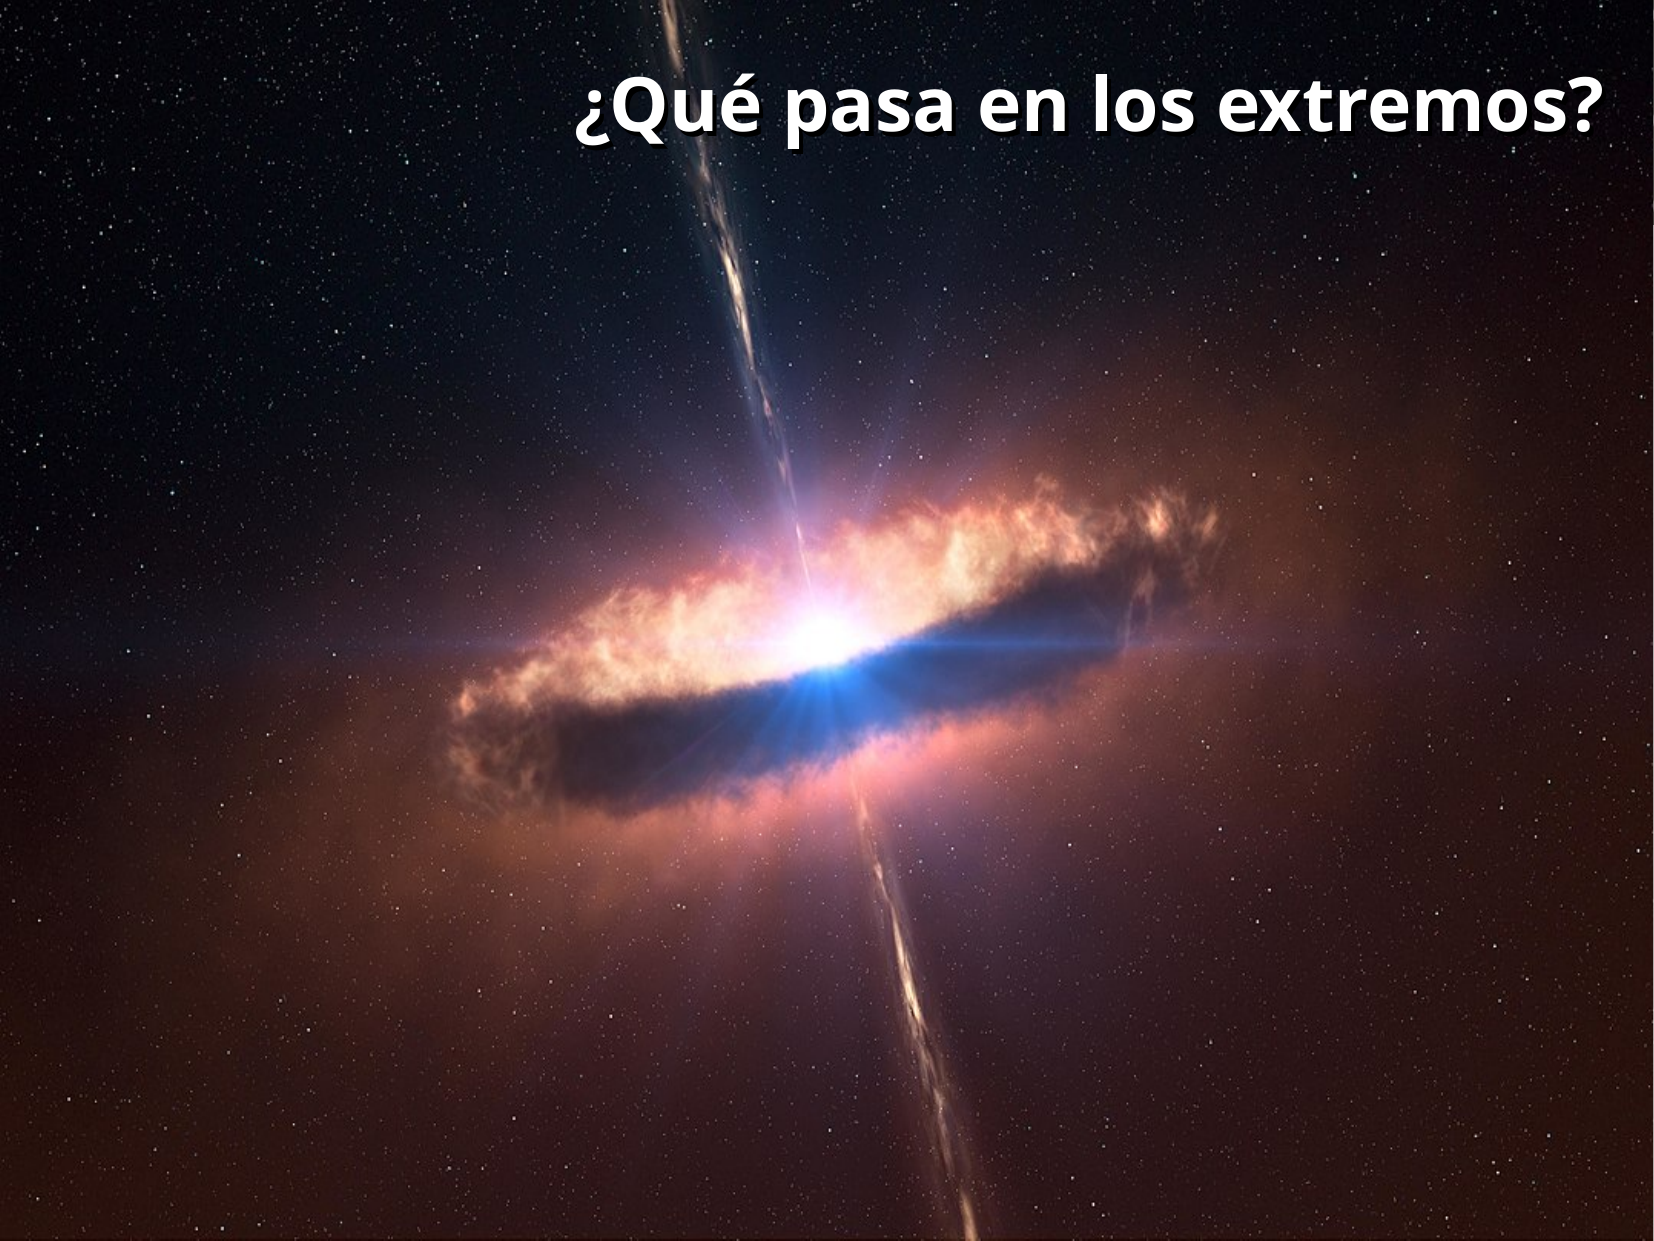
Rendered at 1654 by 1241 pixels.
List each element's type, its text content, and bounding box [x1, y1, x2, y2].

title ¿Qué pasa en los extremos? [45, 15, 1606, 191]
picture [0, 0, 1654, 1241]
